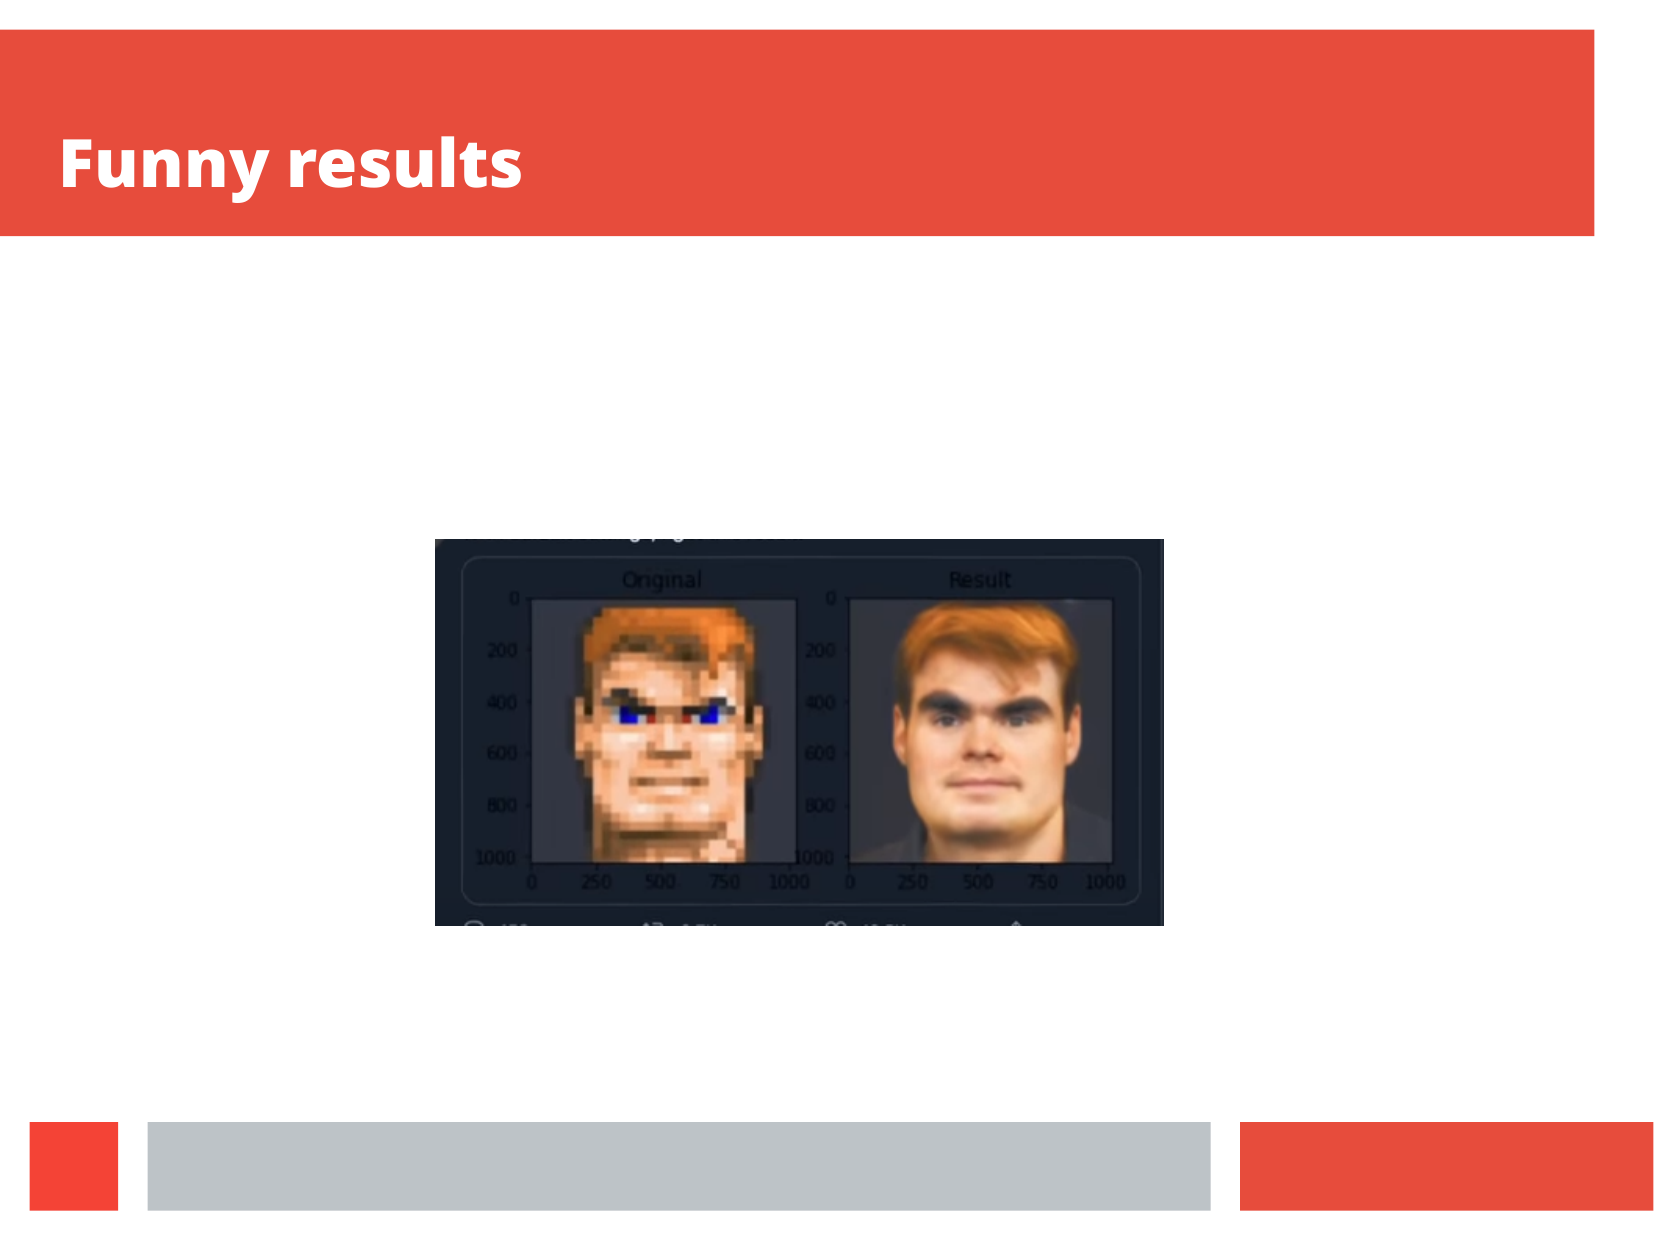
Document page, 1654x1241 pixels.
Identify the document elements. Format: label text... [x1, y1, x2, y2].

picture [435, 539, 1164, 926]
title Funny results [59, 59, 1595, 207]
